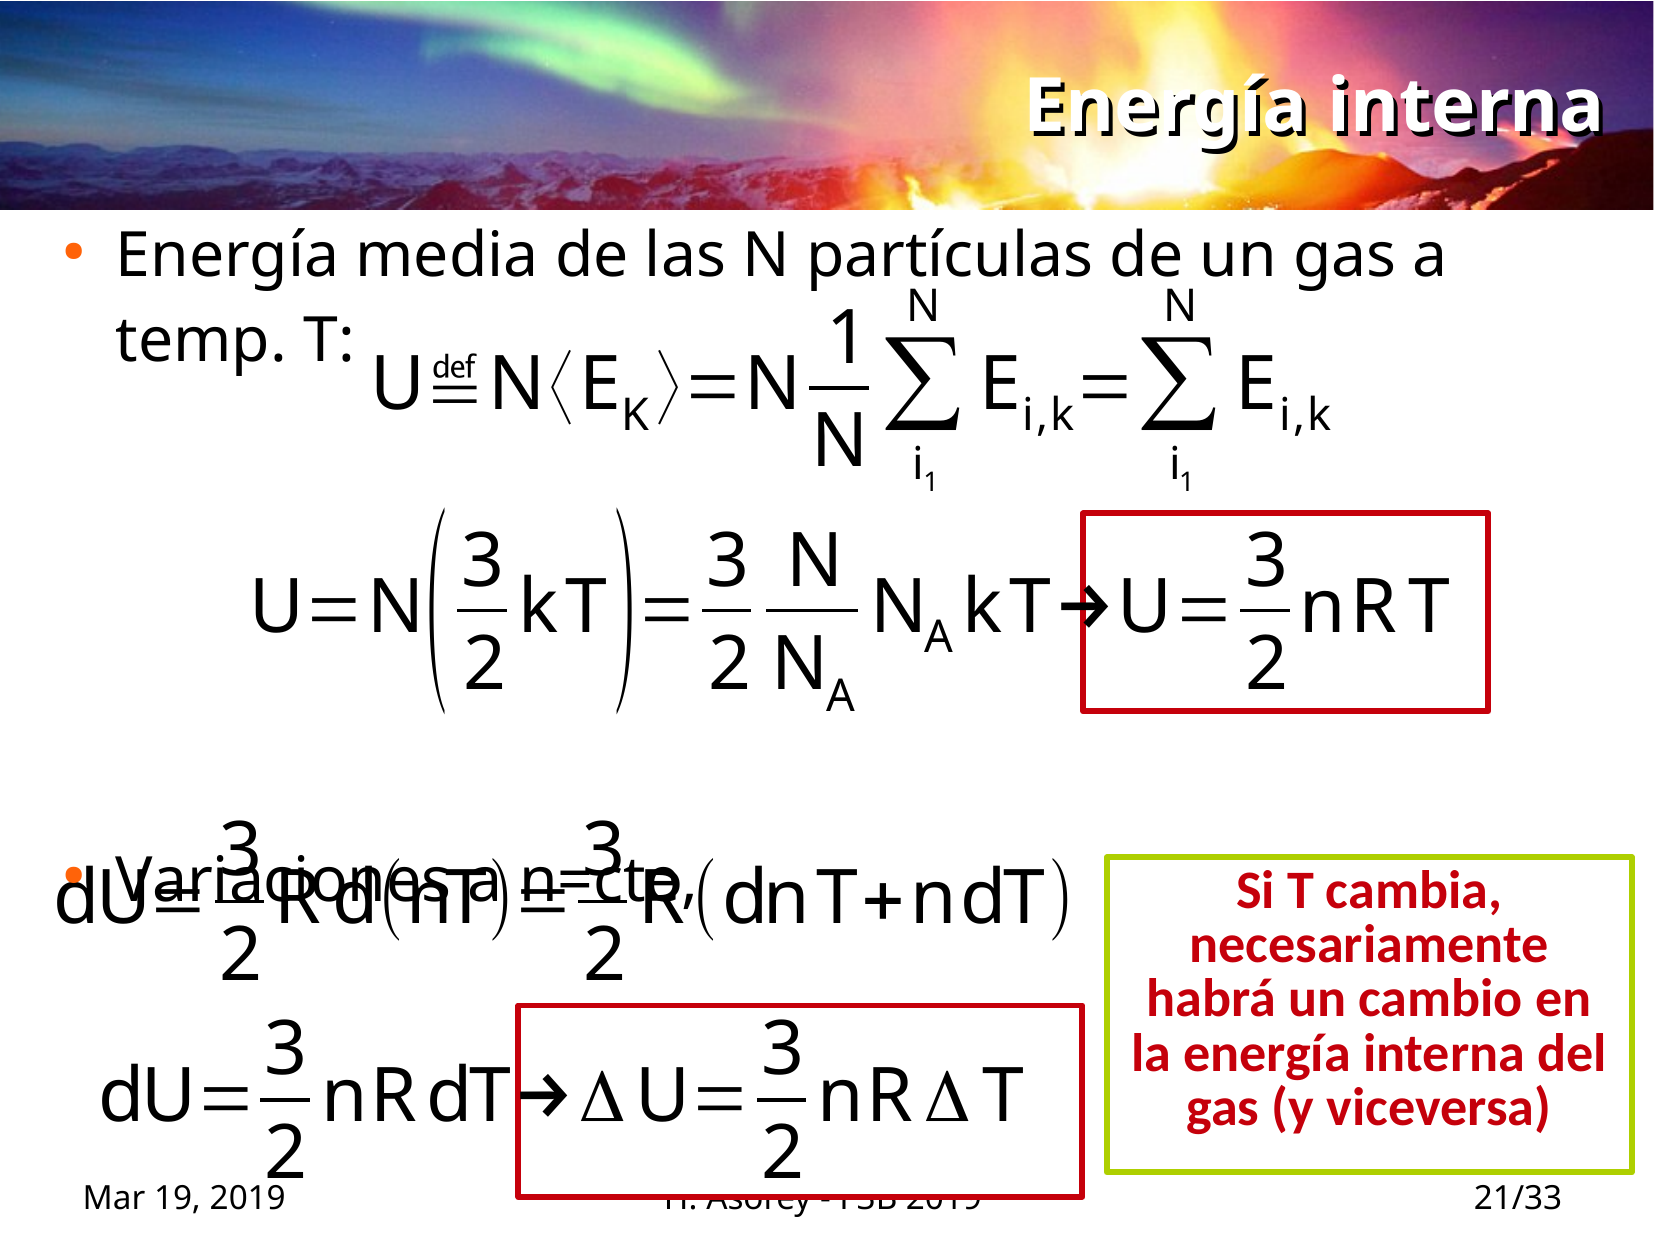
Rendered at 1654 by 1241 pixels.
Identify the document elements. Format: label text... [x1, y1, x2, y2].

chart [243, 277, 1457, 722]
picture [0, 1, 1654, 210]
title Energía interna [45, 15, 1606, 191]
list Energía media de las N partículas de un gas a temp. T: Variaciones a n=cte, [45, 210, 1606, 1216]
text_box Si T cambia, necesariamente habrá un cambio en la energía interna del gas (y viceversa) [1106, 857, 1632, 1173]
